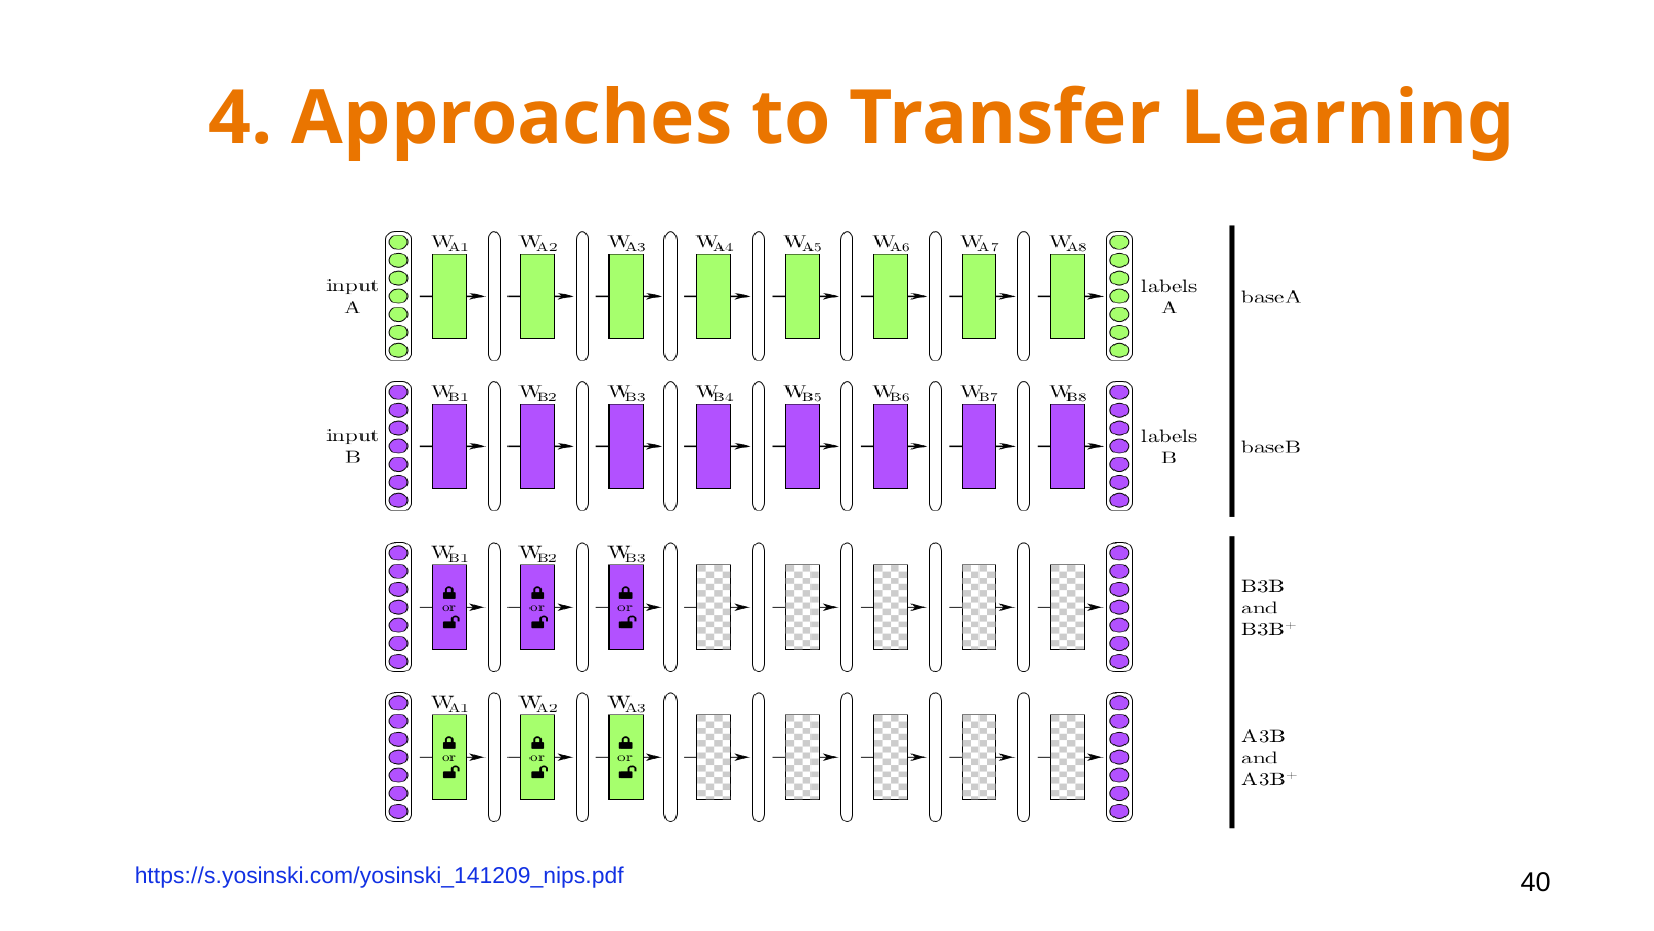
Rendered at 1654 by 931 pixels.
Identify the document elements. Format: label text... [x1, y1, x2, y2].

picture [295, 206, 1316, 835]
text_box https://s.yosinski.com/yosinski_141209_nips.pdf [120, 855, 676, 896]
title 4. Approaches to Transfer Learning [82, 37, 1571, 193]
